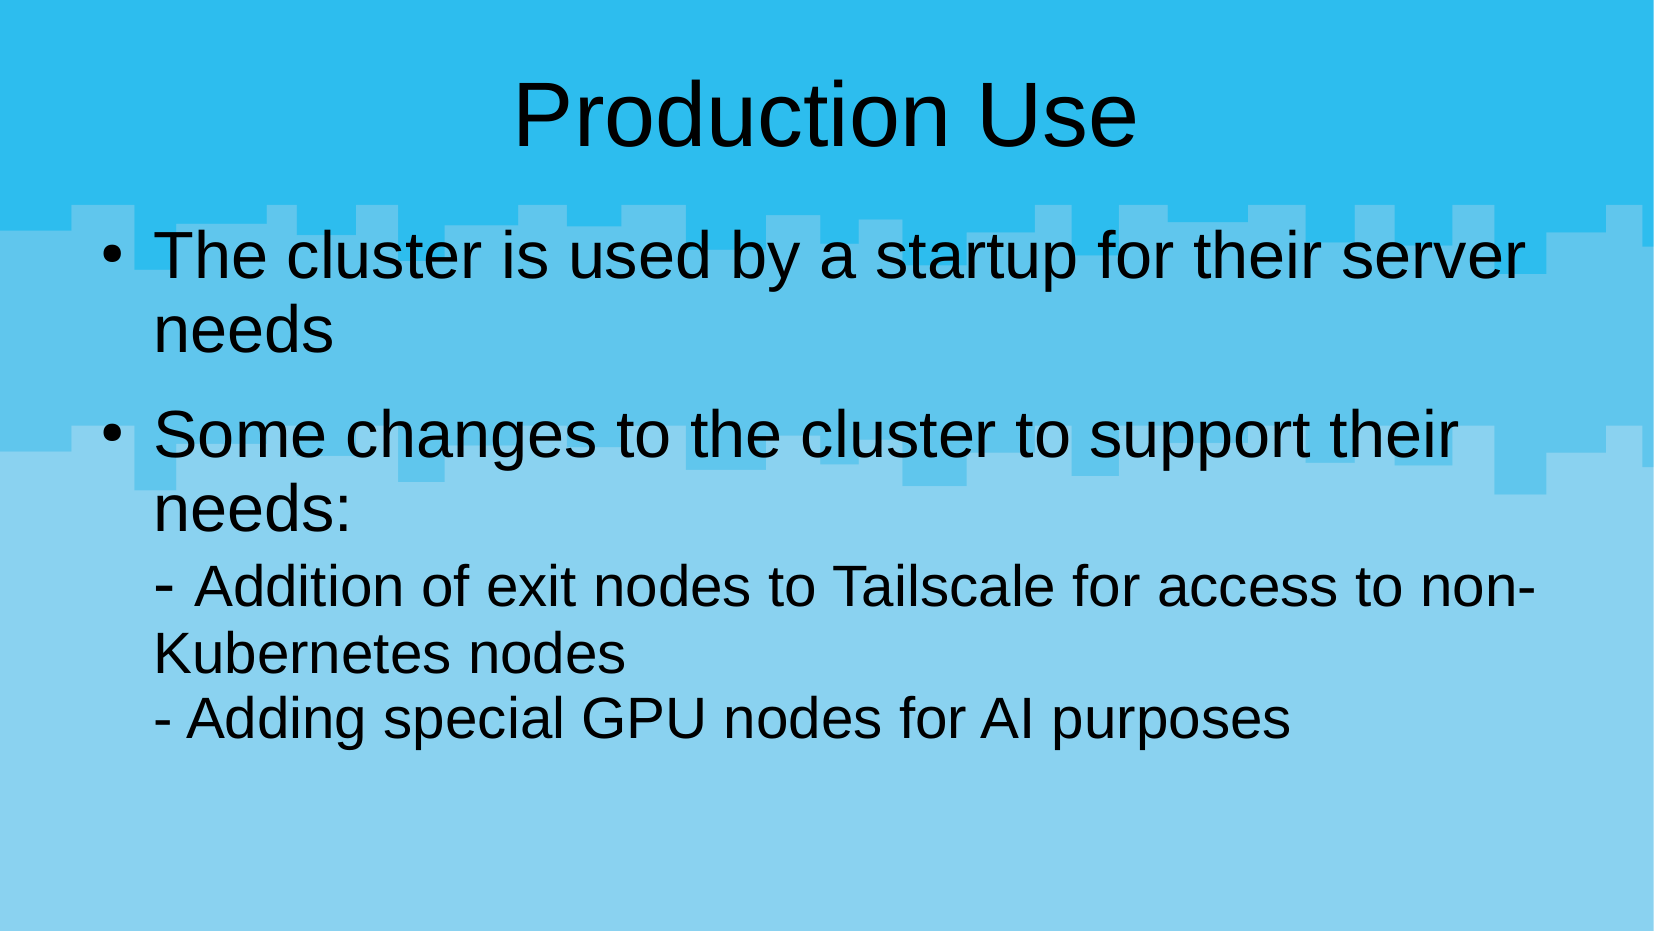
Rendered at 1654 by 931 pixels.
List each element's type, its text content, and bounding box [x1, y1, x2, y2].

list The cluster is used by a startup for their server needs Some changes to the cluster to support their needs: - Addition of exit nodes to Tailscale for access to non-Kubernetes nodes - Adding special GPU nodes for AI purposes [82, 217, 1571, 848]
title Production Use [82, 37, 1571, 193]
picture [0, 0, 1654, 931]
